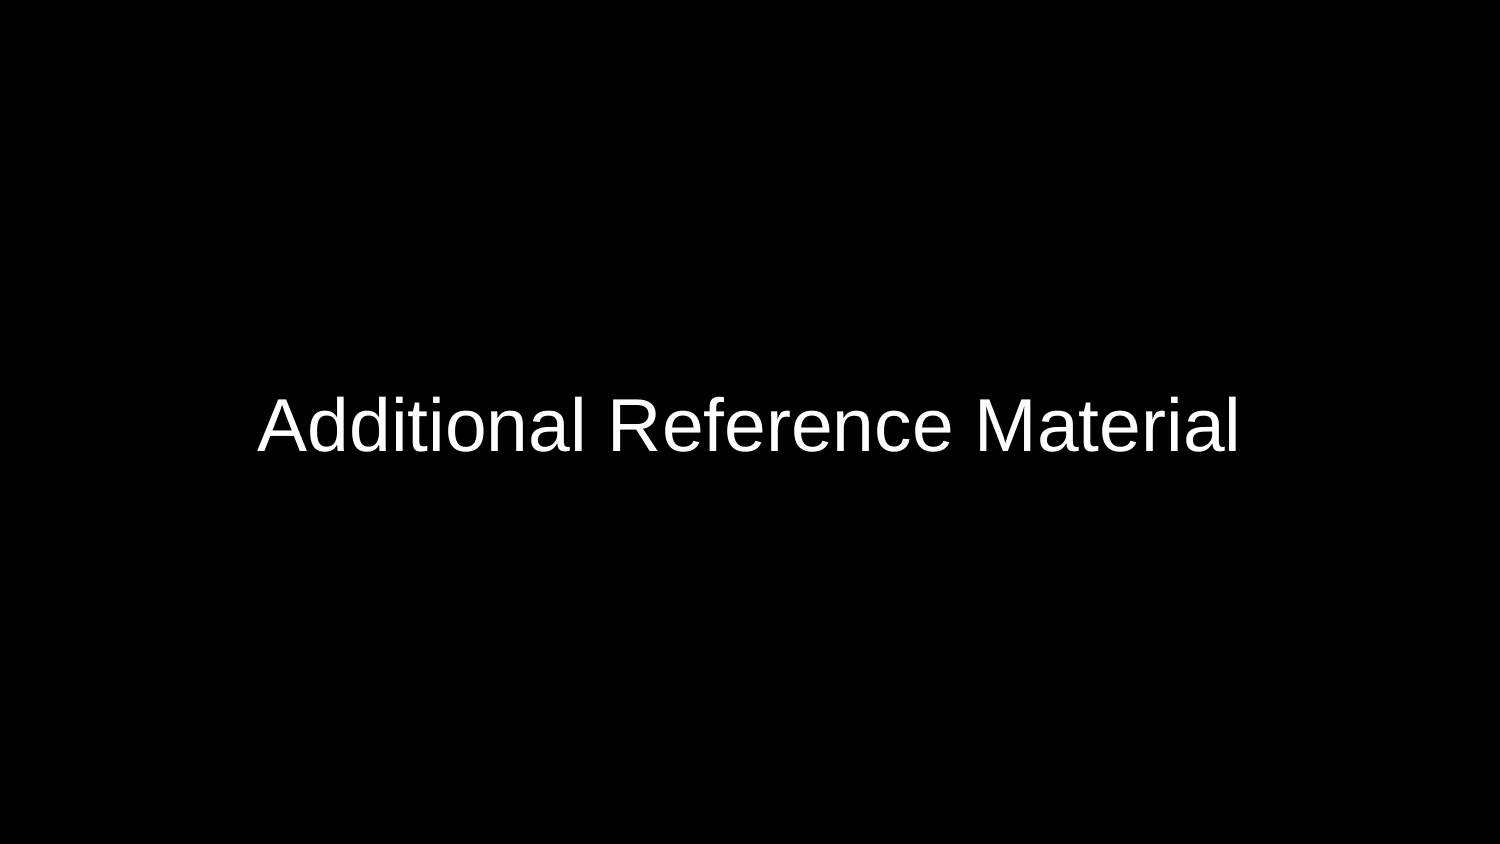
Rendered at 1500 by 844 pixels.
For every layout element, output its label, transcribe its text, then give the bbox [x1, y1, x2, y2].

title Additional Reference Material [51, 352, 1449, 491]
